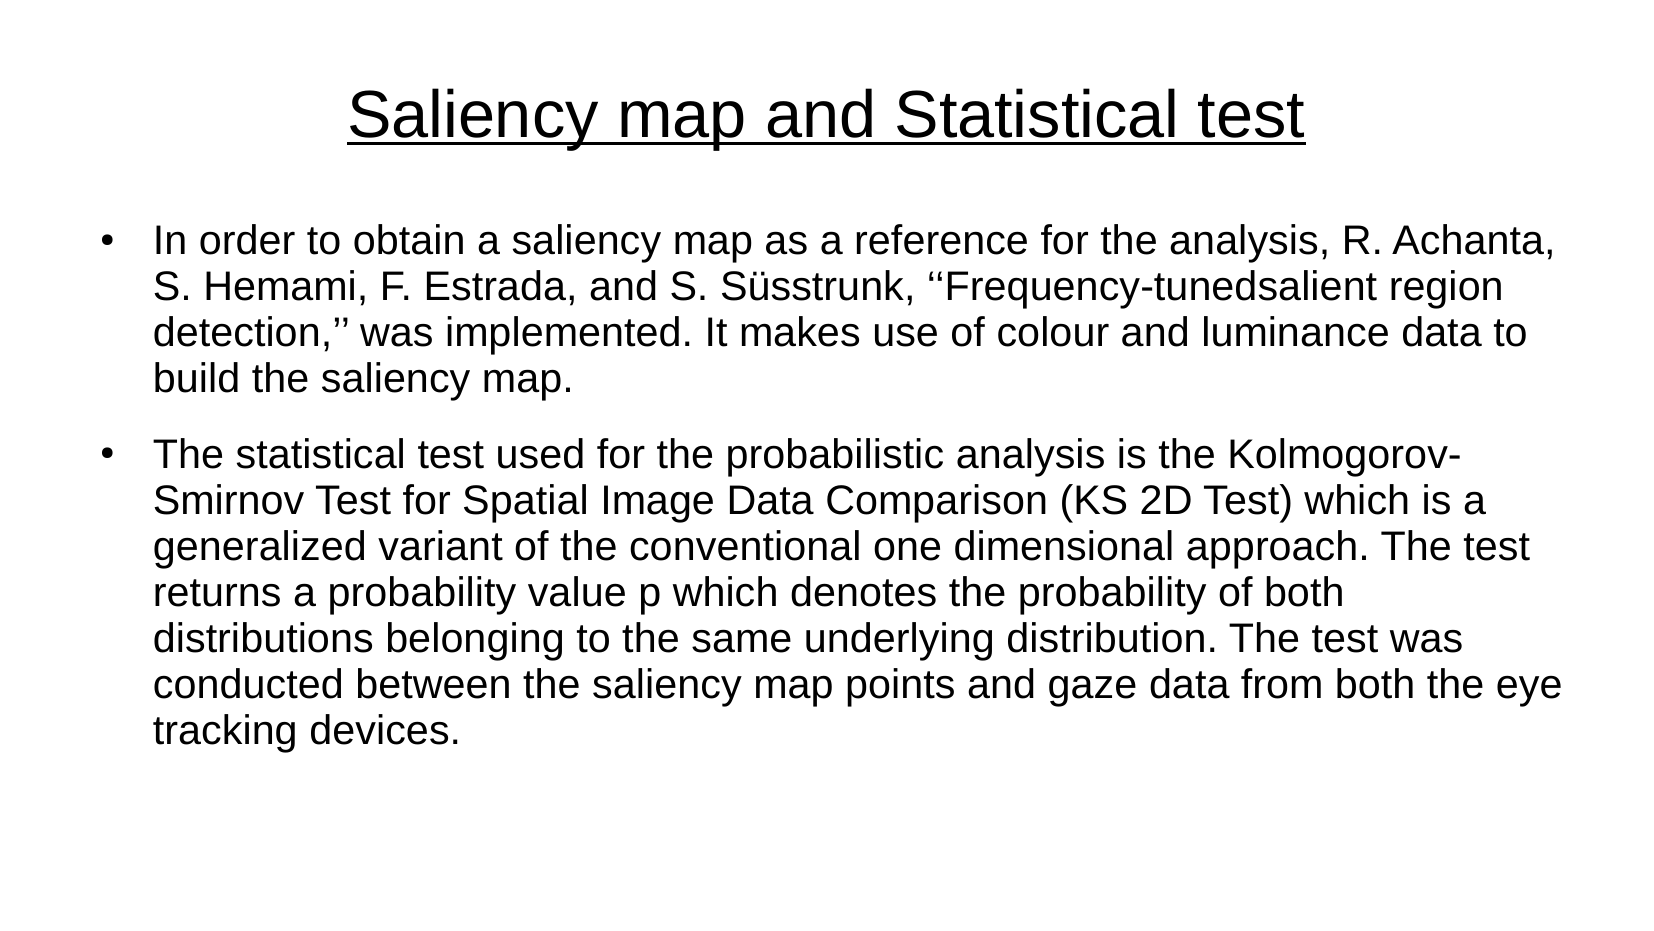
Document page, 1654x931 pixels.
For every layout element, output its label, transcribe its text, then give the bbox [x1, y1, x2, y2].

title Saliency map and Statistical test [82, 37, 1571, 193]
list In order to obtain a saliency map as a reference for the analysis, R. Achanta, S. Hemami, F. Estrada, and S. Süsstrunk, ‘‘Frequency-tunedsalient region detection,’’ was implemented. It makes use of colour and luminance data to build the saliency map. The statistical test used for the probabilistic analysis is the Kolmogorov-Smirnov Test for Spatial Image Data Comparison (KS 2D Test) which is a generalized variant of the conventional one dimensional approach. The test returns a probability value p which denotes the probability of both distributions belonging to the same underlying distribution. The test was conducted between the saliency map points and gaze data from both the eye tracking devices. [82, 217, 1571, 758]
